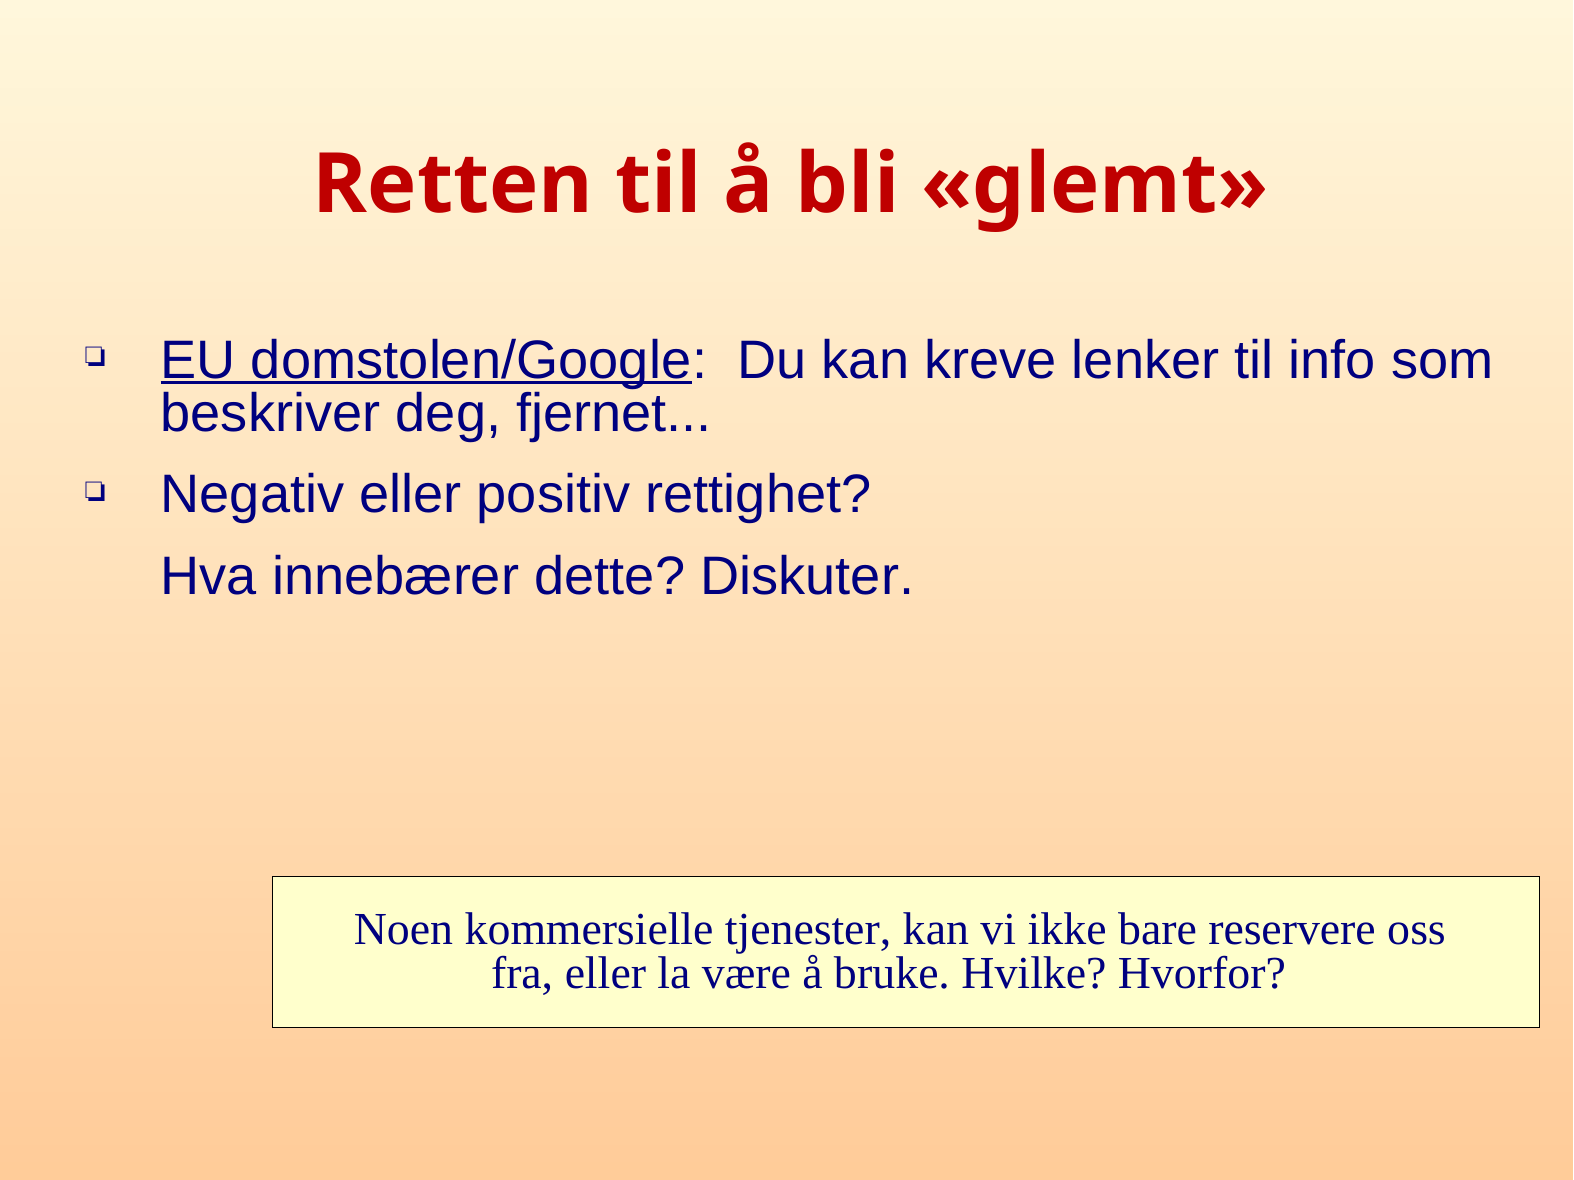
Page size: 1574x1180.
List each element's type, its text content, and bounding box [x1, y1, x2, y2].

title Retten til å bli «glemt» [39, 54, 1543, 309]
list EU domstolen/Google: Du kan kreve lenker til info som beskriver deg, fjernet... Negativ eller positiv rettighet? Hva innebærer dette? Diskuter. [85, 336, 1539, 1170]
text_box Noen kommersielle tjenester, kan vi ikke bare reservere oss fra, eller la være å bruke. Hvilke? Hvorfor? [272, 876, 1540, 1028]
